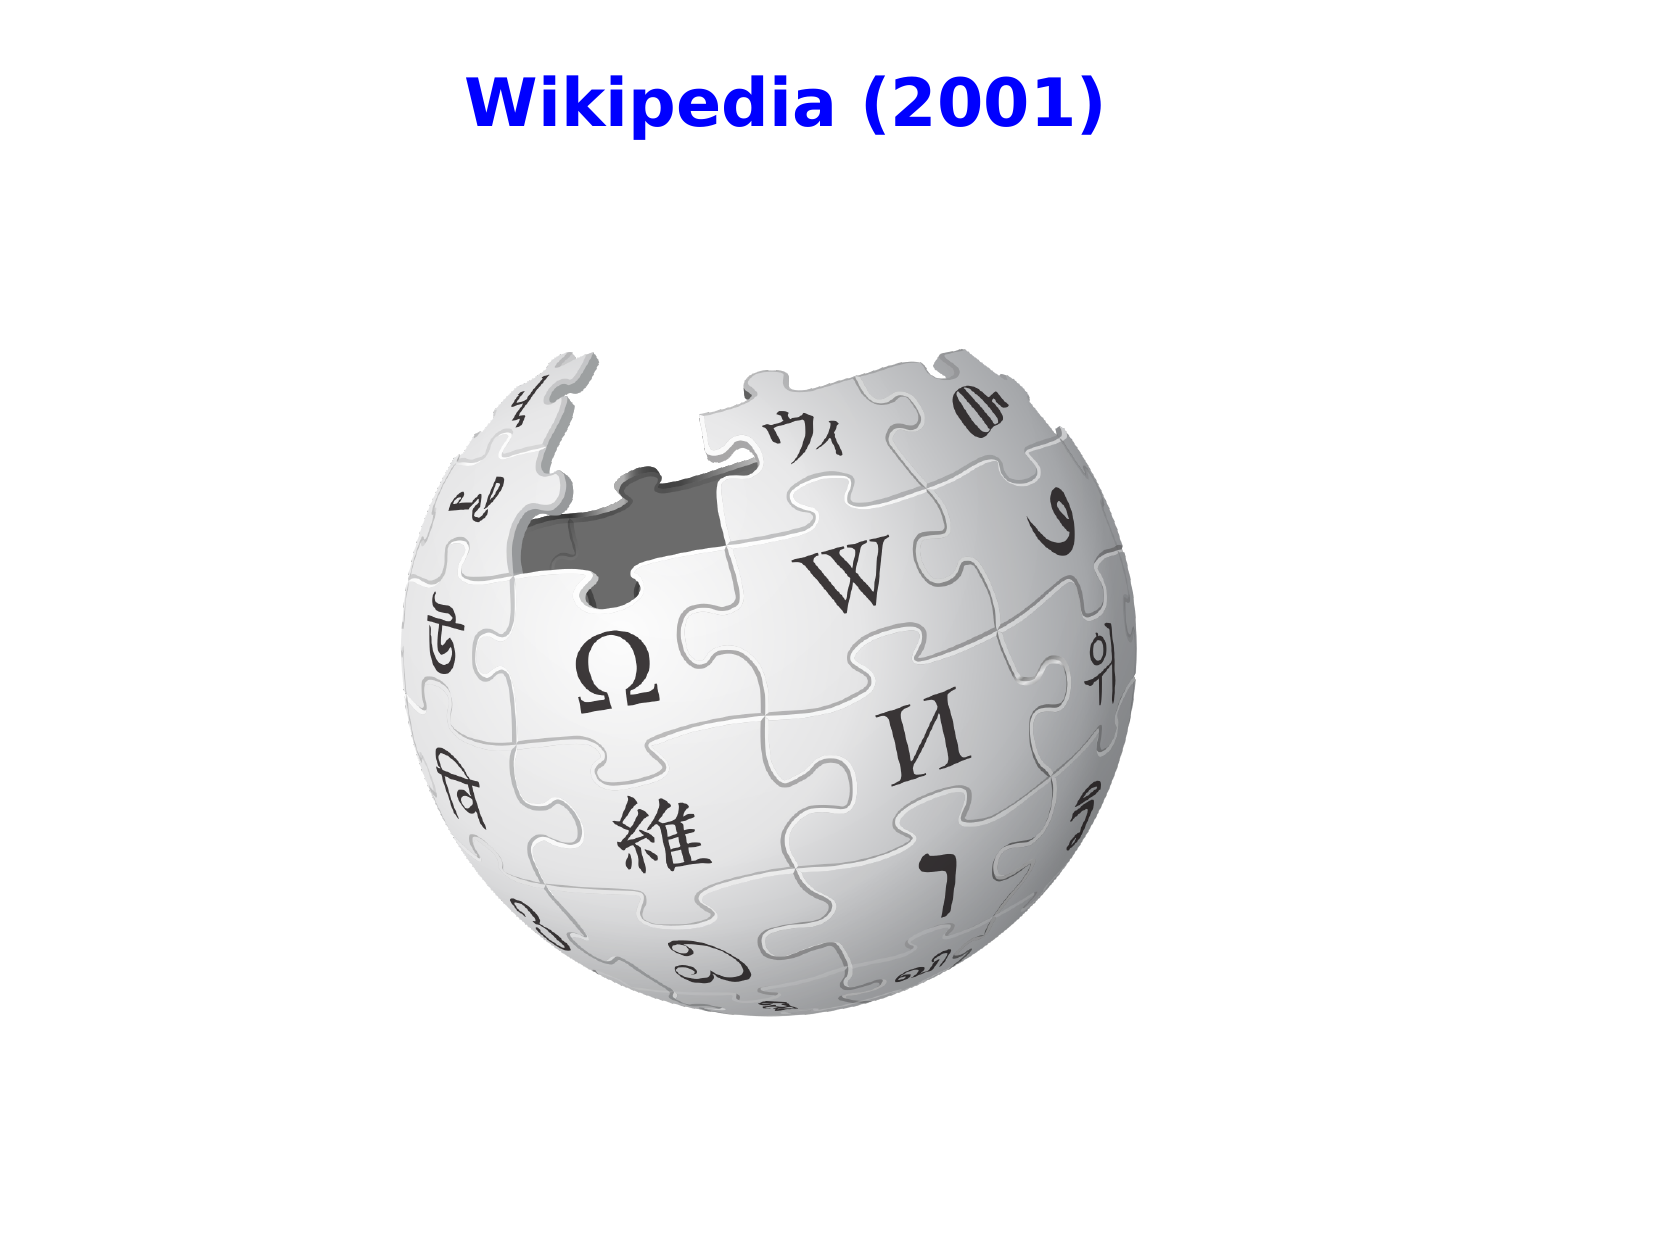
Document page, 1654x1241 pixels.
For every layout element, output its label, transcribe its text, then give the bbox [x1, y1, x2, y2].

text_box Wikipedia (2001) [450, 57, 1146, 151]
picture [398, 344, 1141, 1022]
